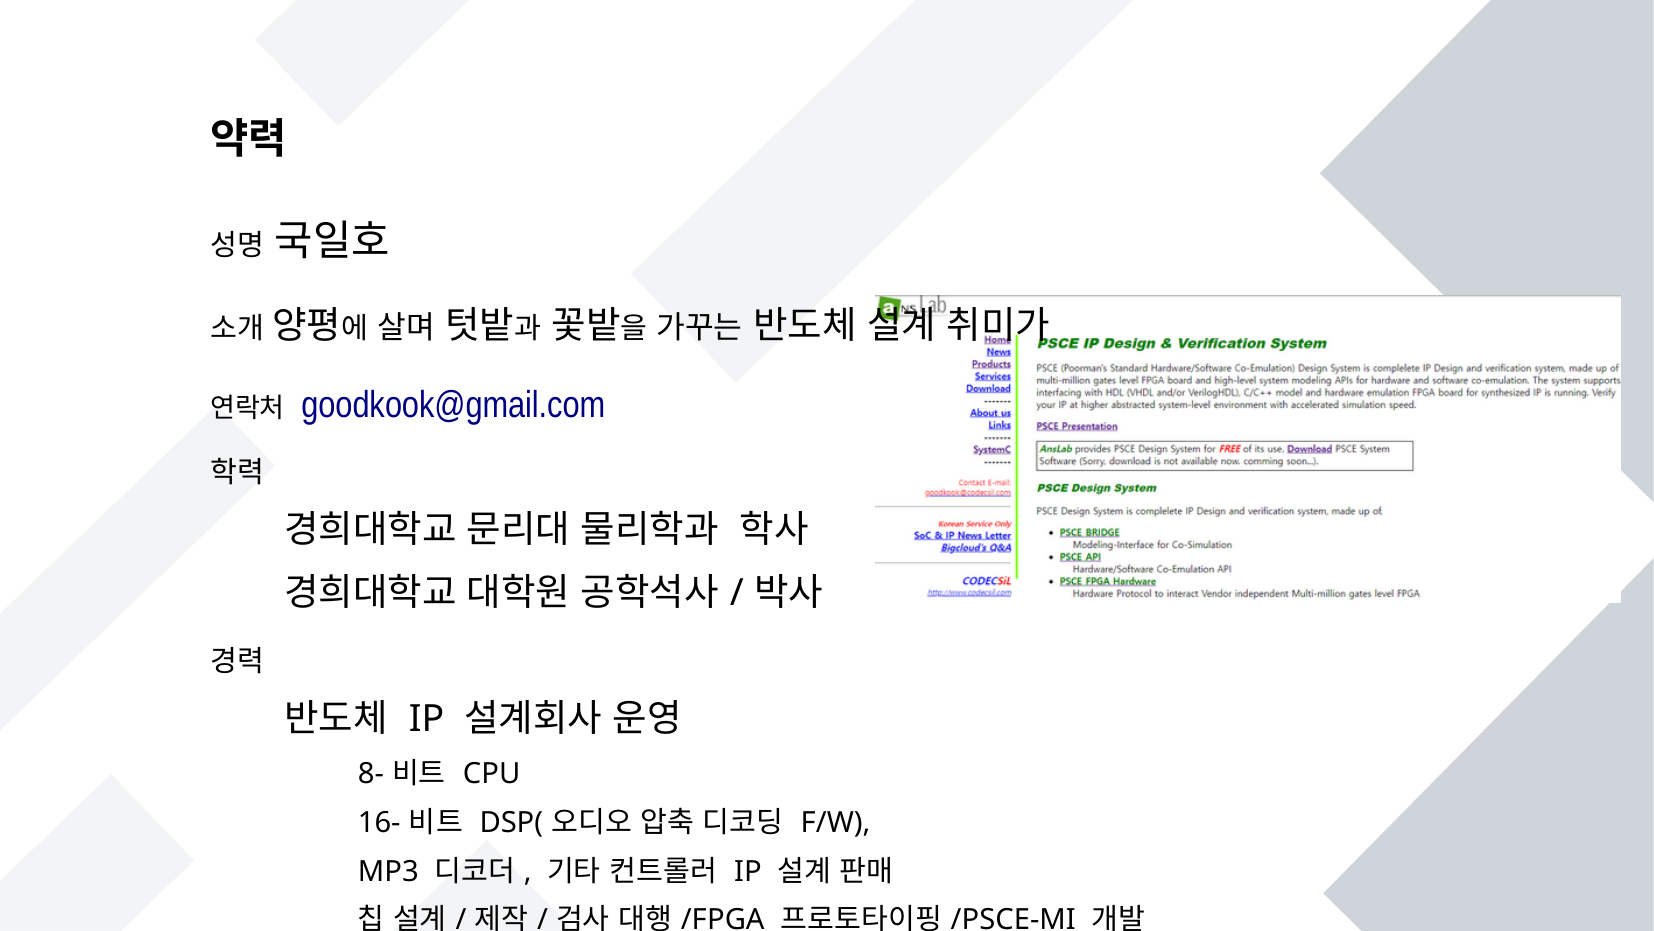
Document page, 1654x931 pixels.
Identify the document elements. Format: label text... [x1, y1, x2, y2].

picture [1388, 295, 1621, 603]
text_box 약력 성명 국일호 소개 양평에 살며 텃밭과 꽃밭을 가꾸는 반도체 설계 취미가 연락처 goodkook@gmail.com 학력 경희대학교 문리대 물리학과 학사 경희대학교 대학원 공학석사/박사 경력 반도체 IP 설계회사 운영 8-비트 CPU 16-비트 DSP(오디오 압축 디코딩 F/W), MP3 디코더, 기타 컨트롤러 IP 설계 판매 칩 설계/제작/검사 대행/FPGA 프로토타이핑/PSCE-MI 개발 항공기 시뮬레이터/시현 계기 (ARM RTOS) 강의경력 경희대학교 대학원 SoC 설계 방법론 강의 (현)경희대학교 산업중점교원/반도체 전공트랙 [195, 88, 1388, 874]
